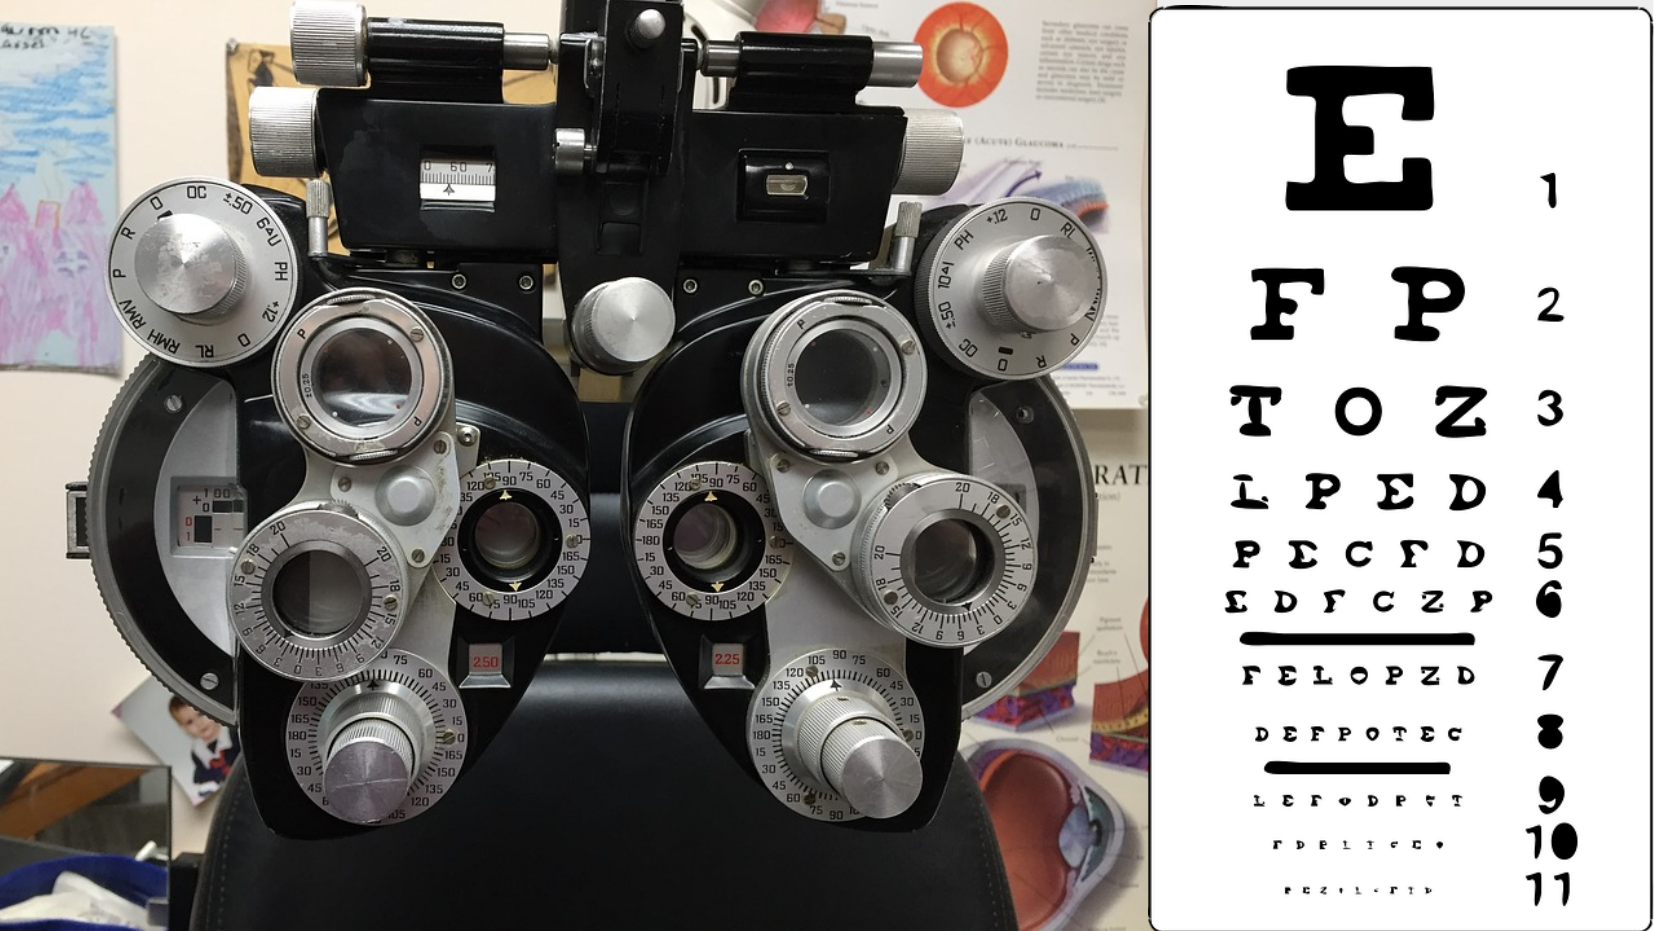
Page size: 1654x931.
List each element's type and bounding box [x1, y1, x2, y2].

text_box [1158, 0, 1654, 5]
picture [0, 0, 1654, 931]
